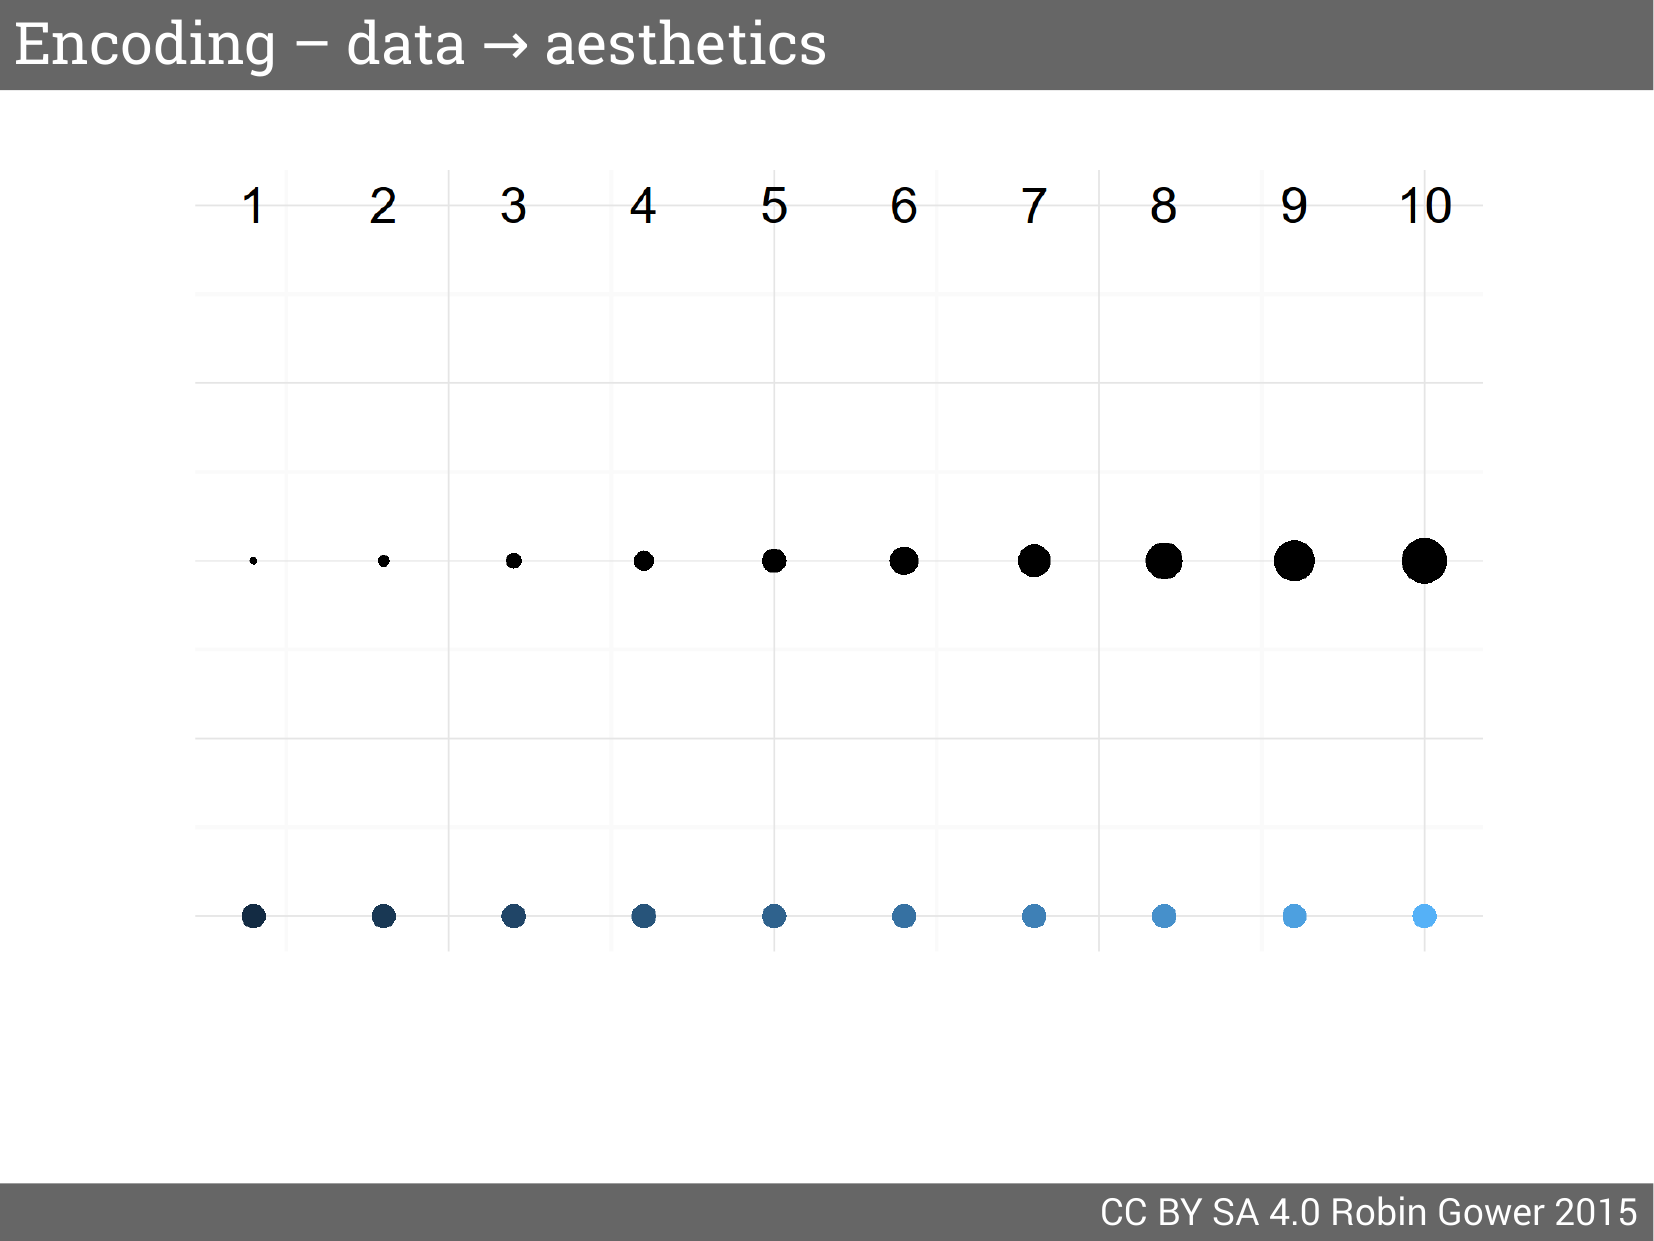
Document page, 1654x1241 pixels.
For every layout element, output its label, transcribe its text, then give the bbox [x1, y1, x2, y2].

text_box CC BY SA 4.0 Robin Gower 2015 [0, 1183, 1654, 1241]
picture [118, 118, 1534, 1028]
text_box Encoding – data → aesthetics [0, 0, 1654, 89]
